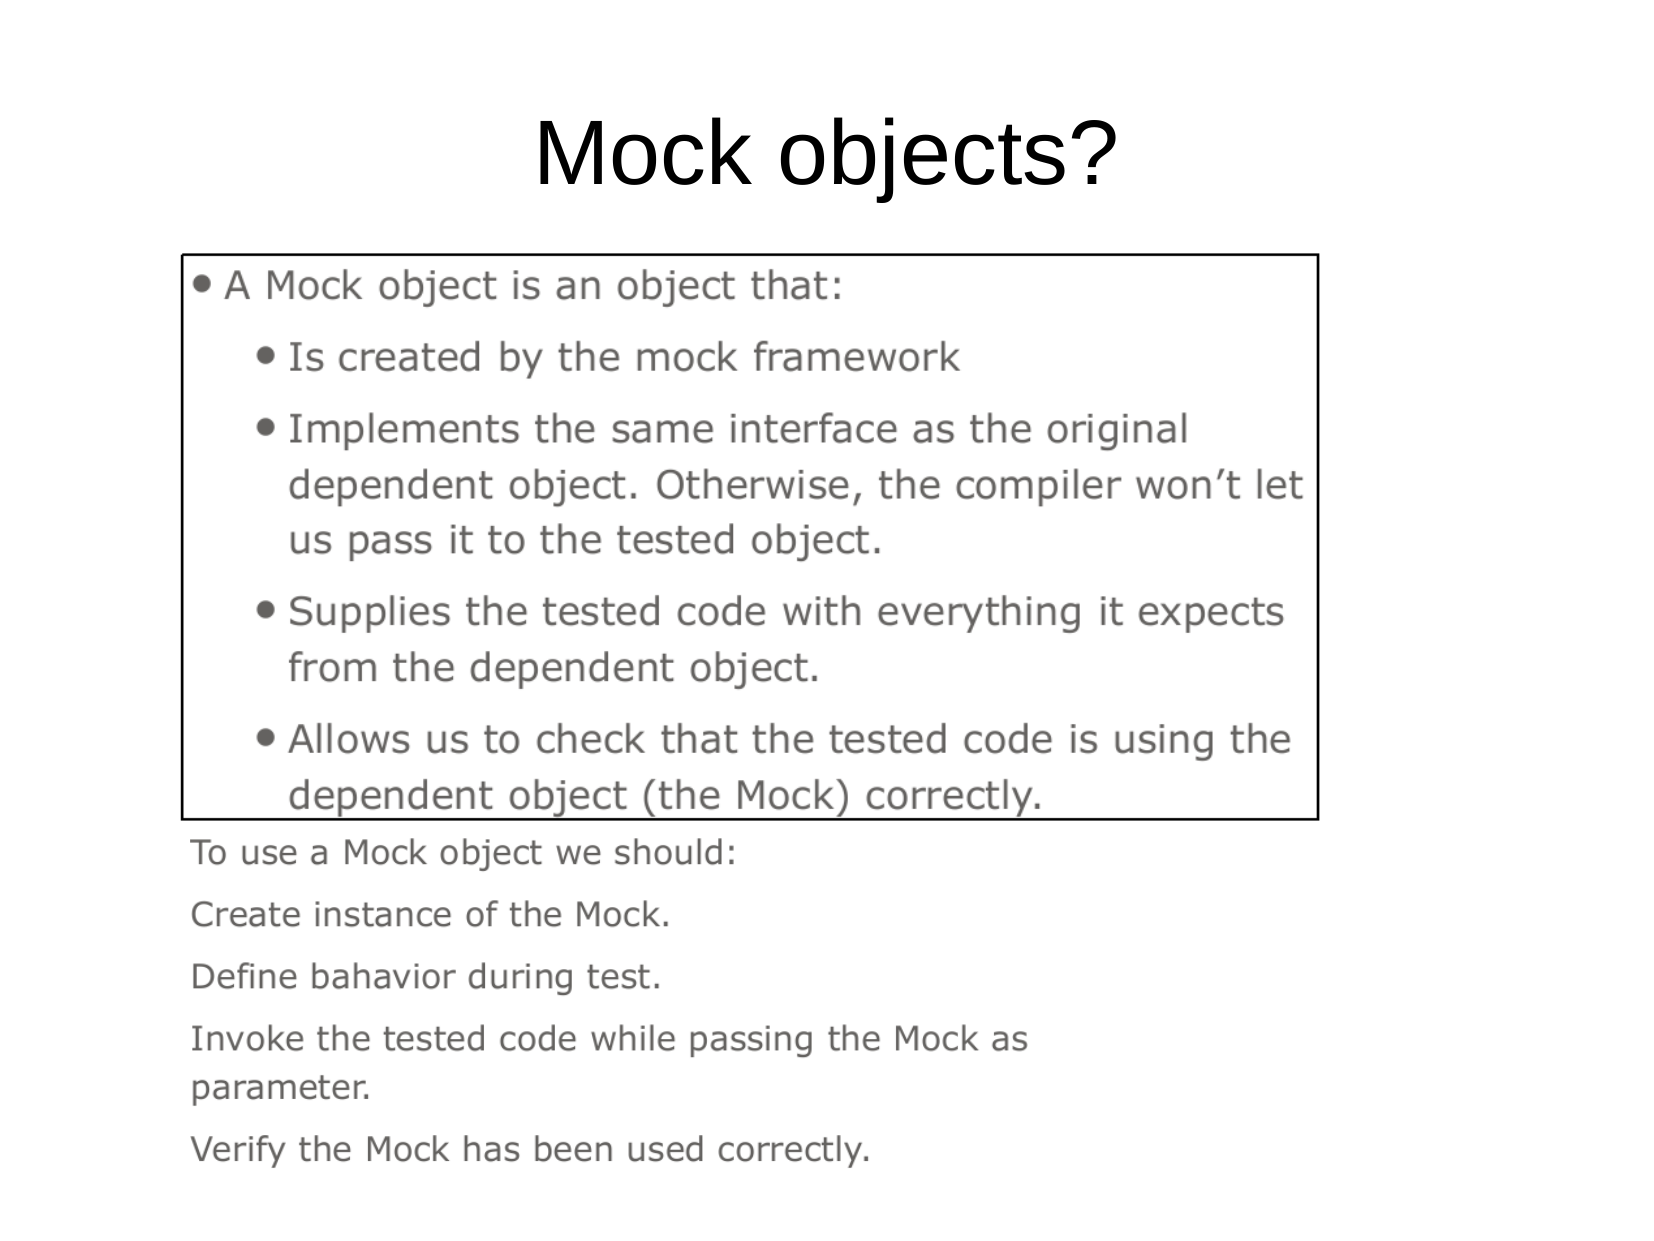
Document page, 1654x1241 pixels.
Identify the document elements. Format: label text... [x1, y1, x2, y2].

picture [168, 247, 1326, 826]
picture [180, 827, 1065, 1169]
title Mock objects? [82, 49, 1571, 257]
